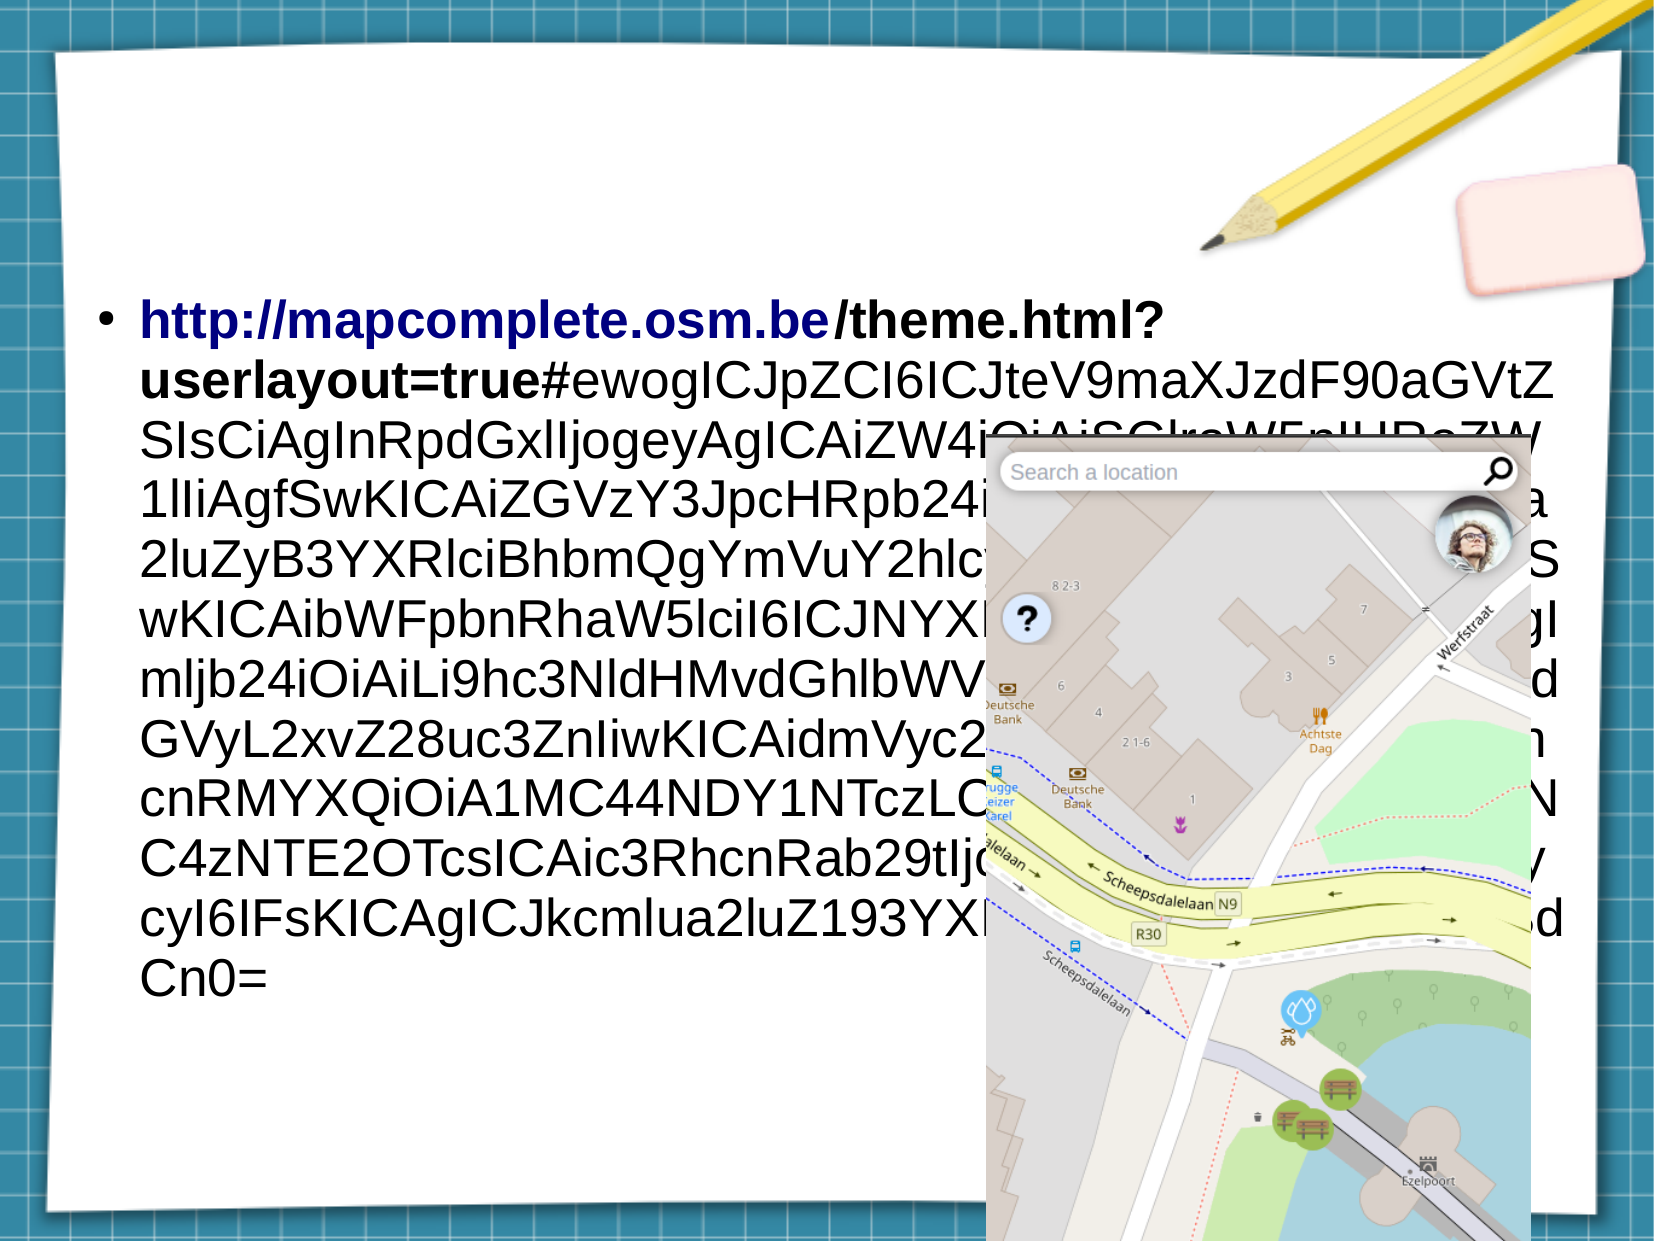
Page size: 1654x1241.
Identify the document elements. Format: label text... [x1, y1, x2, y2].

picture [0, 0, 1654, 1241]
list http://mapcomplete.osm.be/theme.html?userlayout=true#ewogICJpZCI6ICJteV9maXJzdF90aGVtZSIsCiAgInRpdGxlIjogeyAgICAiZW4iOiAiSGlraW5nIHRoZW1lIiAgfSwKICAiZGVzY3JpcHRpb24iOiB7ICJlbiI6ICJEcmlua2luZyB3YXRlciBhbmQgYmVuY2hlcyBmb3IgaGlrZXJzIiAgfSwKICAibWFpbnRhaW5lciI6ICJNYXBDb21wbGV0ZSIsCiAgImljb24iOiAiLi9hc3NldHMvdGhlbWVzL2RyaW5raW5nX3dhdGVyL2xvZ28uc3ZnIiwKICAidmVyc2lvbiI6ICIwIiwKICAic3RhcnRMYXQiOiA1MC44NDY1NTczLCAgInN0YXJ0TG9uIjogNC4zNTE2OTcsICAic3RhcnRab29tIjogMTYsCiAgImxheWVycyI6IFsKICAgICJkcmlua2luZ193YXRlciIsICJiZW5jaCIKICBdCn0= [82, 290, 1571, 1010]
